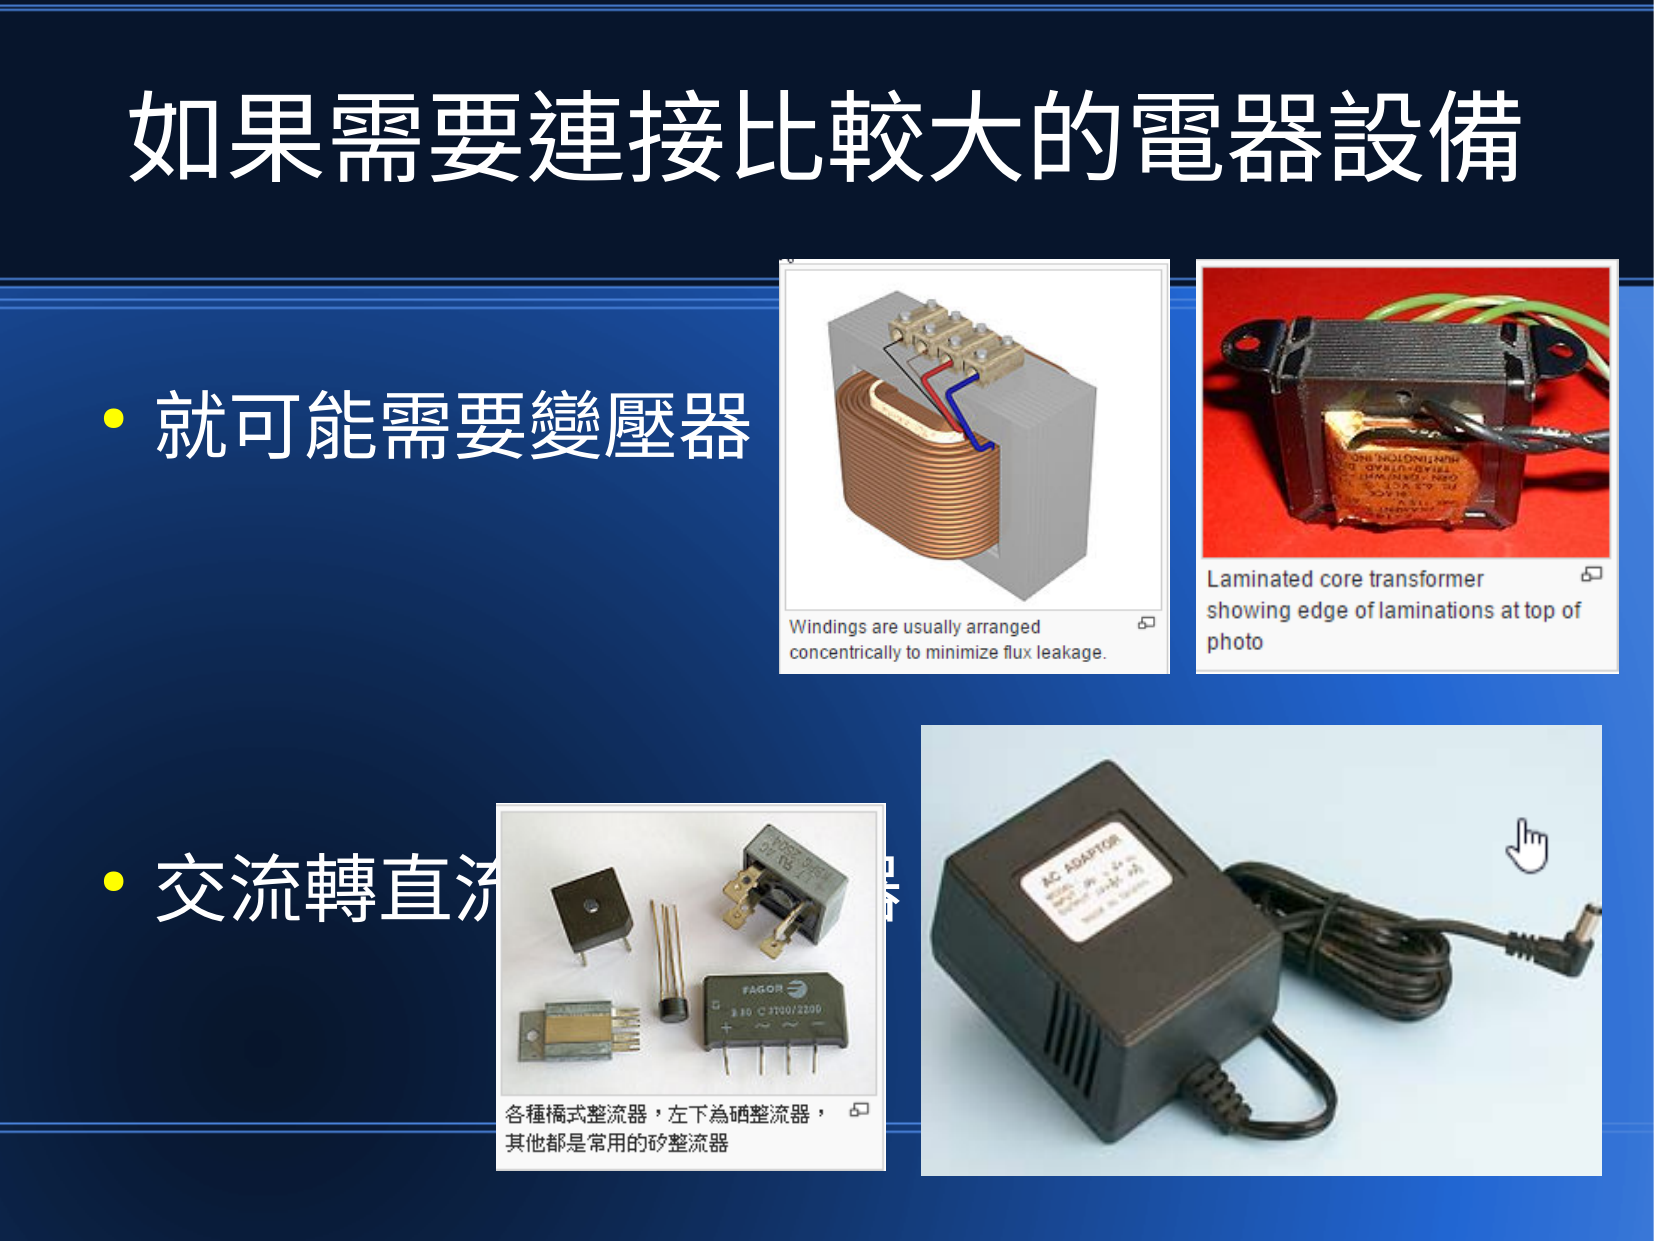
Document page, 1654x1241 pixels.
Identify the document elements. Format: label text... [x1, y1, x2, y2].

picture [496, 803, 886, 1171]
list 就可能需要變壓器 交流轉直流需要整流器 [82, 312, 1571, 1241]
title 如果需要連接比較大的電器設備 [82, 49, 1571, 213]
picture [0, 0, 1654, 1241]
